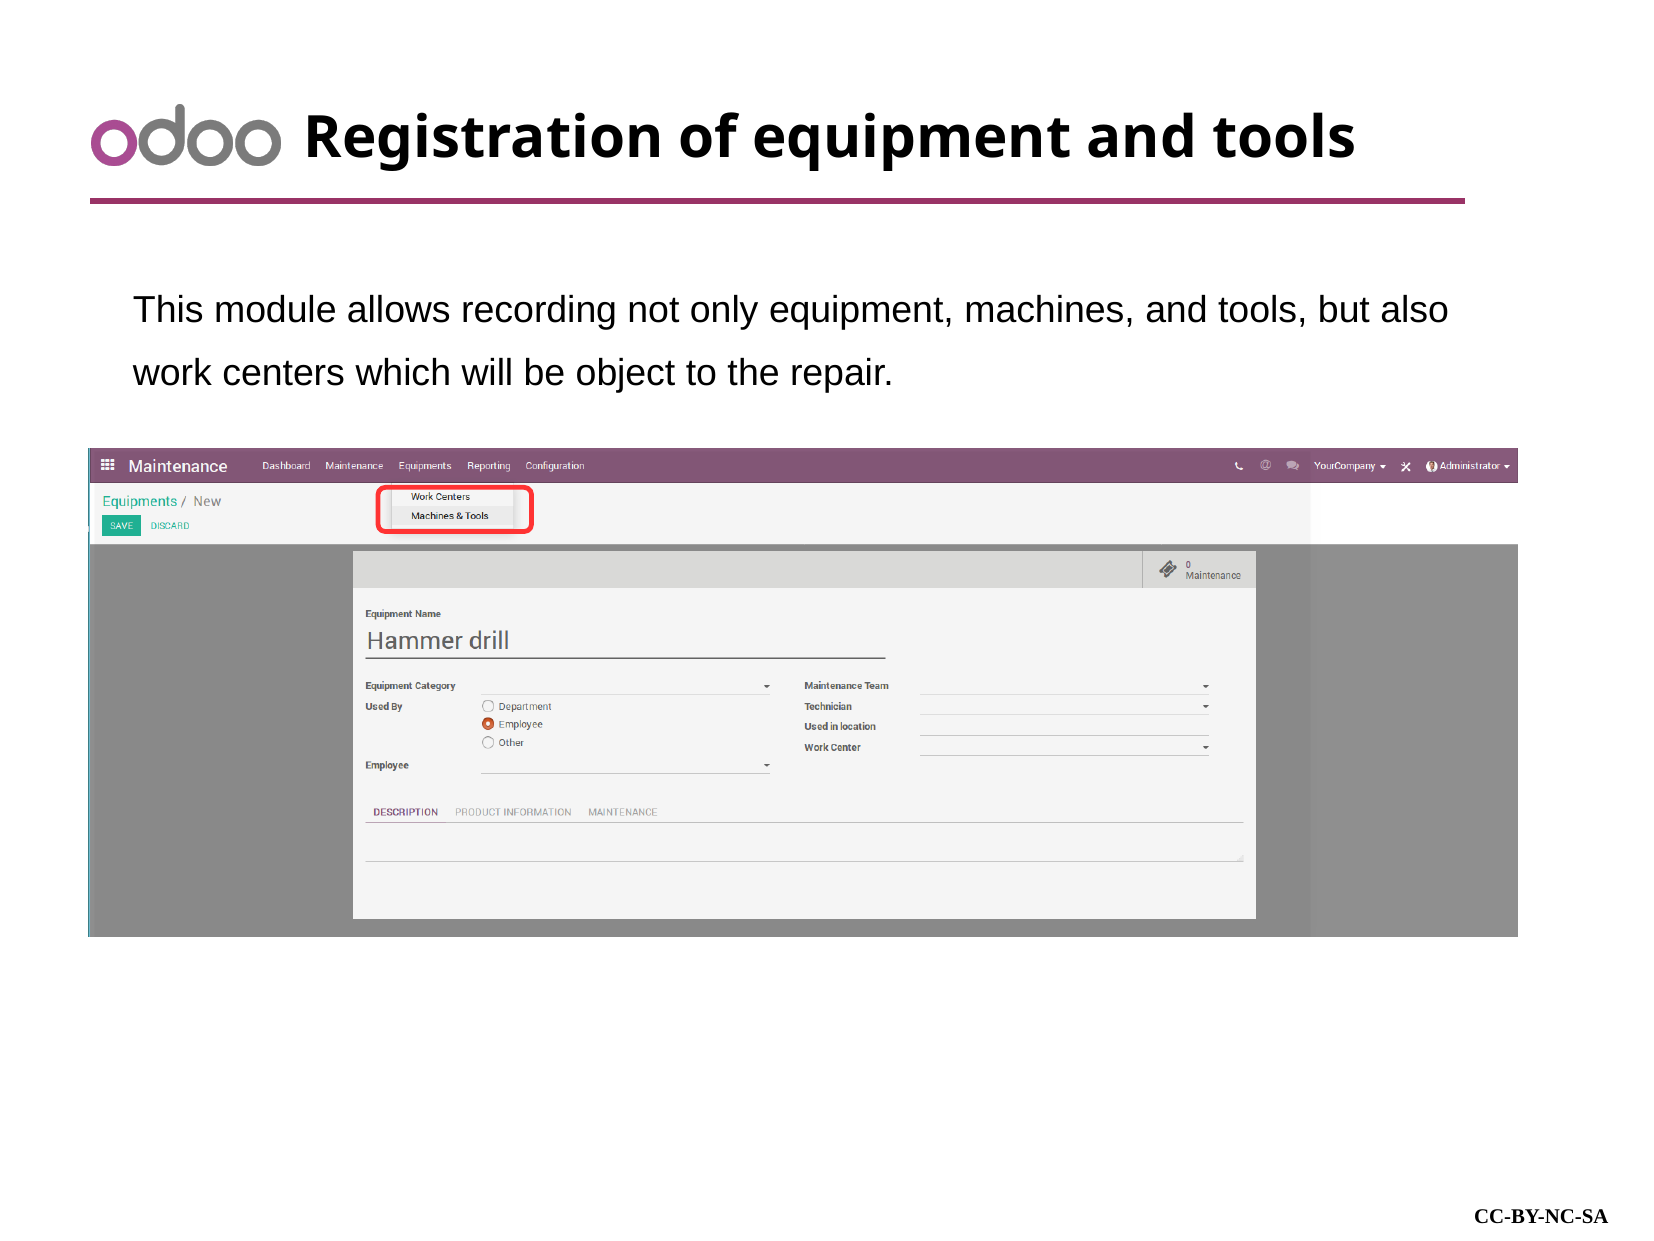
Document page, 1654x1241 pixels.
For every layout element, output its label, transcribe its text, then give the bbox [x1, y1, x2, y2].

text_box This module allows recording not only equipment, machines, and tools, but also work centers which will be object to the repair. [118, 259, 1501, 380]
picture [88, 448, 1518, 937]
title Registration of equipment and tools [303, 31, 1567, 239]
picture [91, 104, 281, 166]
text_box [377, 487, 532, 532]
